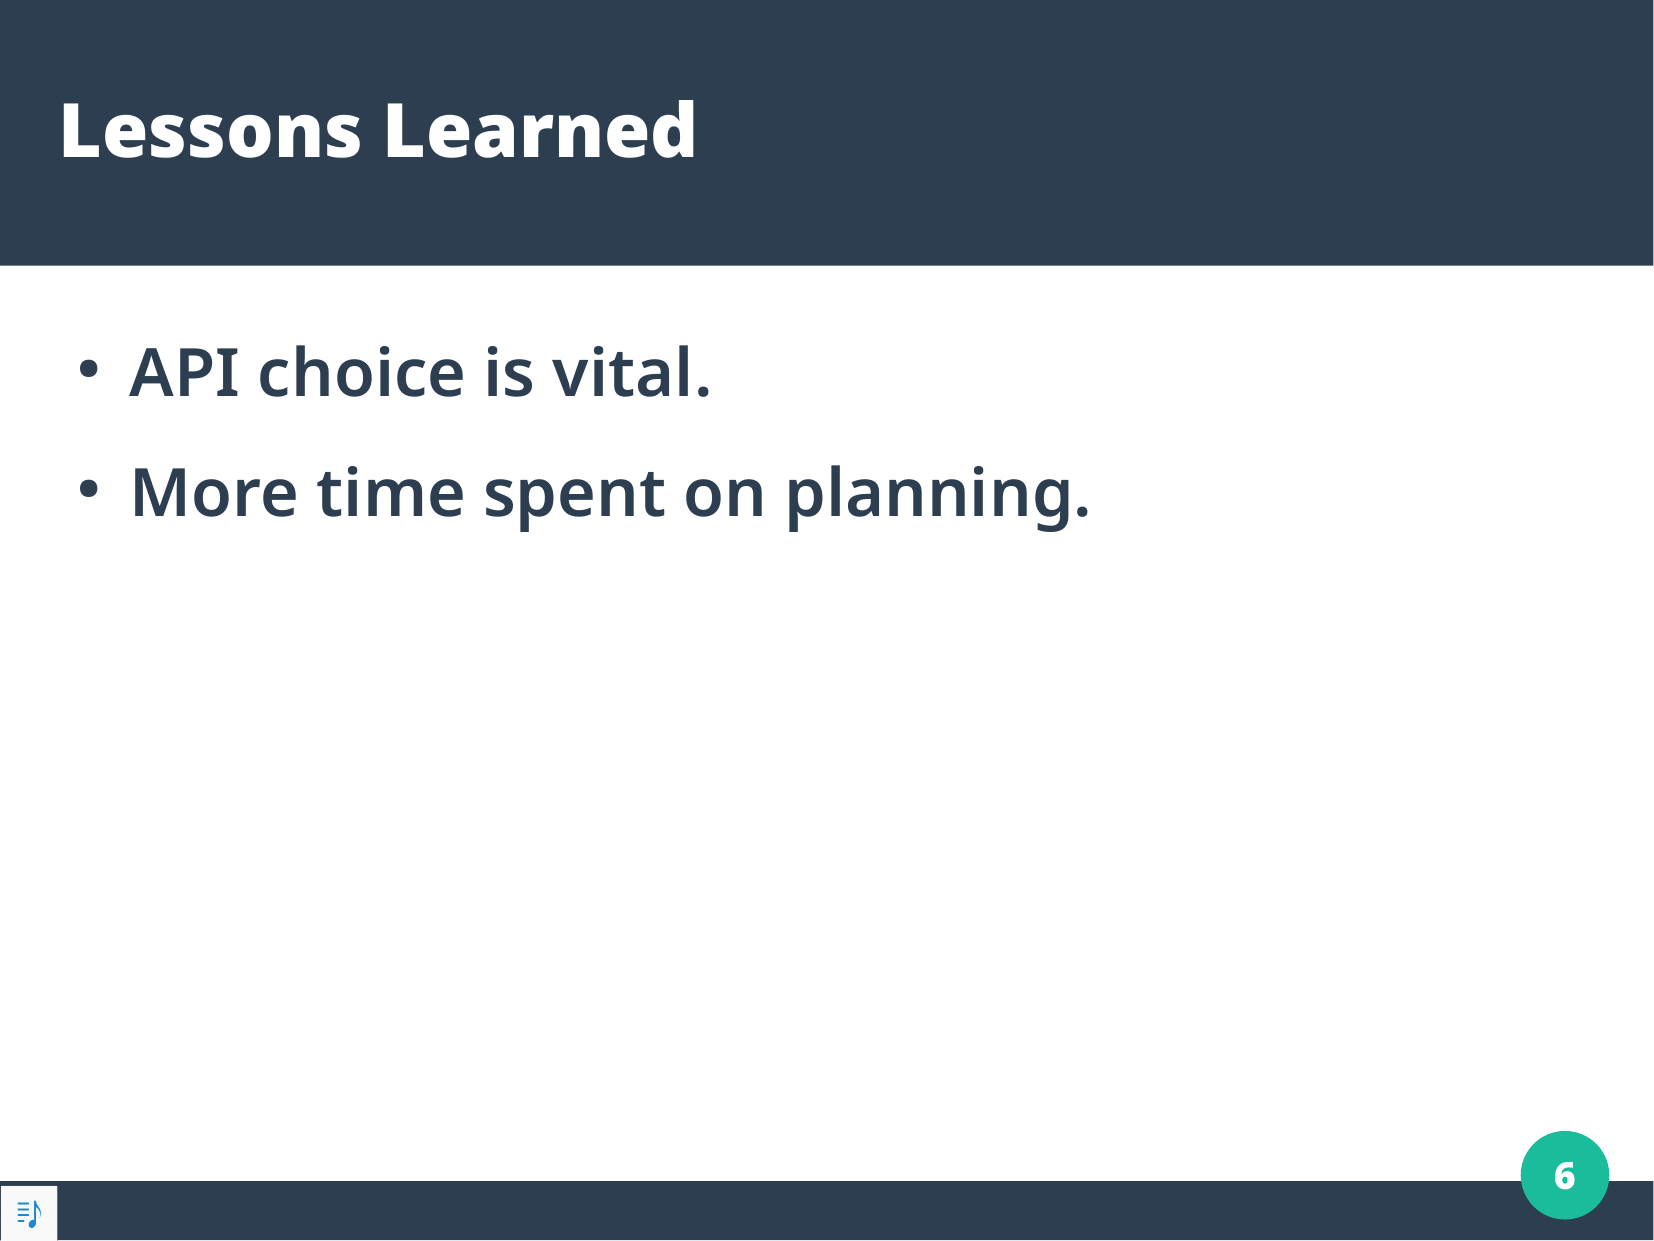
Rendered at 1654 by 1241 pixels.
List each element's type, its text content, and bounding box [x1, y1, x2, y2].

title Lessons Learned [59, 49, 1595, 207]
text_box [0, 1185, 58, 1241]
list API choice is vital. More time spent on planning. [59, 324, 1595, 1152]
